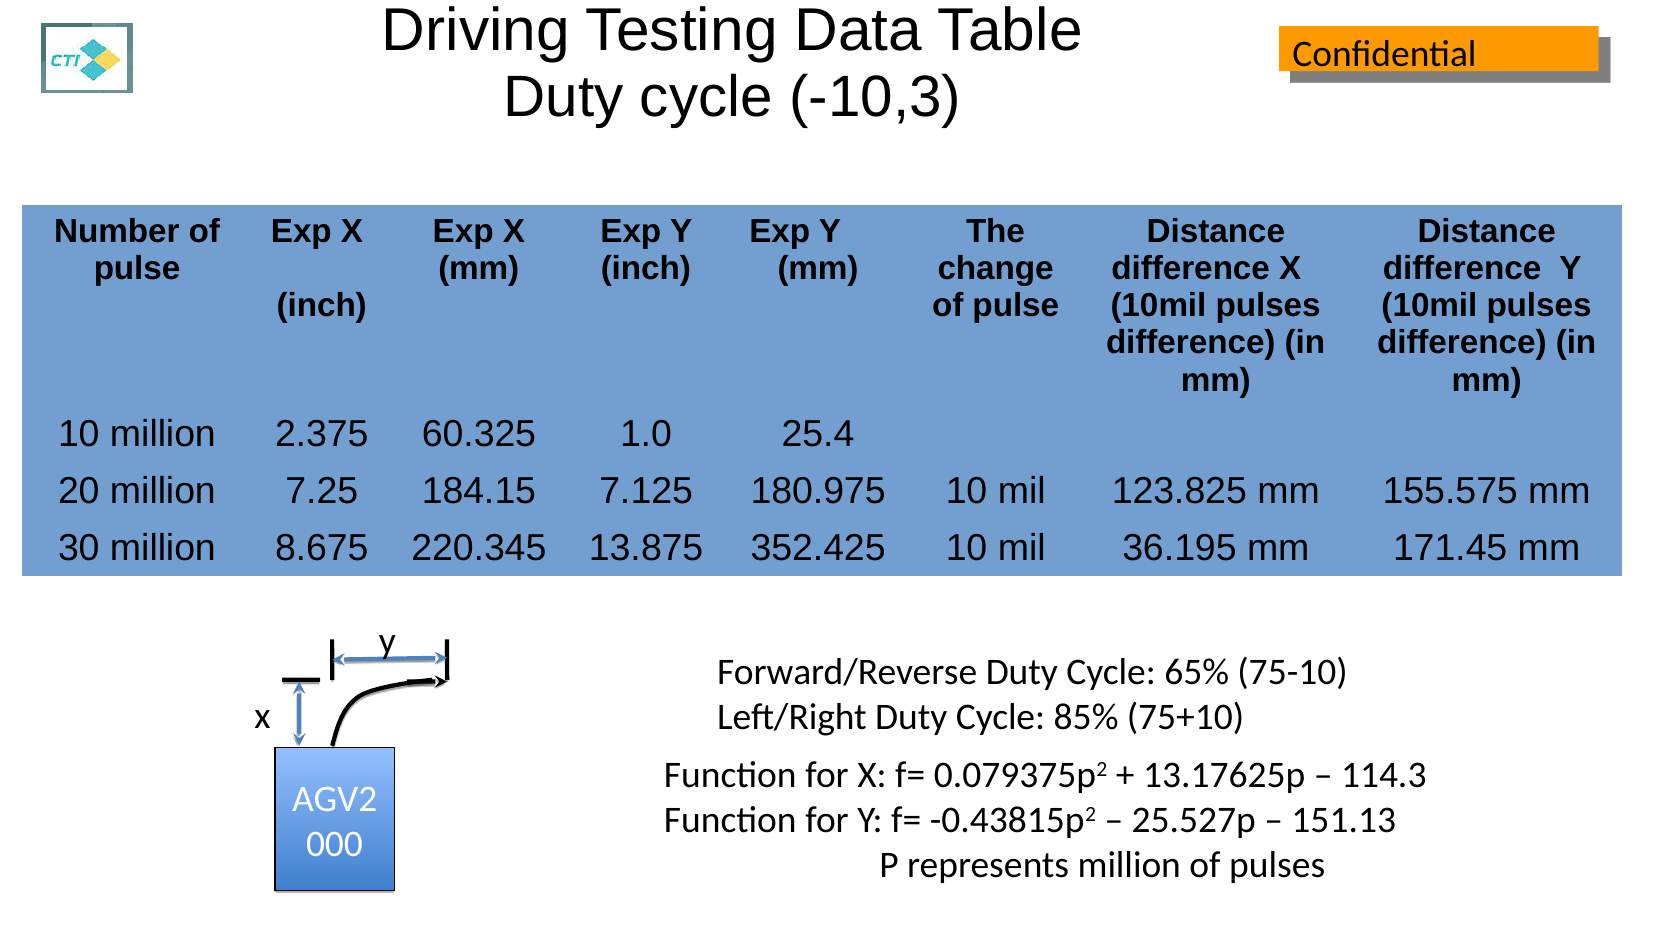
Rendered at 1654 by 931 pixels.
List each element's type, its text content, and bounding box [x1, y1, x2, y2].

table_cell 180.975 [725, 462, 911, 519]
text_box Function for X: f= 0.079375p2 + 13.17625p – 114.3 Function for Y: f= -0.43815p2 – 25.527p – 151.13 P represents million of pulses [648, 742, 1557, 868]
table_cell 155.575 mm [1351, 462, 1622, 519]
table_cell 36.195 mm [1080, 519, 1351, 576]
title Driving Testing Data Table Duty cycle (-10,3) [0, 0, 1477, 139]
table_cell 123.825 mm [1080, 462, 1351, 519]
table_cell 7.25 [252, 462, 391, 519]
table_cell 60.325 [391, 405, 567, 462]
text_box AGV2000 [274, 747, 395, 891]
table_cell 10 mil [911, 519, 1080, 576]
table_cell 25.4 [725, 405, 911, 462]
table_cell 184.15 [391, 462, 567, 519]
table_header The change of pulse [911, 205, 1080, 405]
table_header Exp Y (mm) [725, 205, 911, 405]
text_box y [364, 608, 400, 659]
table_header Exp X (mm) [391, 205, 567, 405]
table_cell [1351, 405, 1622, 462]
table_cell 171.45 mm [1351, 519, 1622, 576]
table_cell 1.0 [567, 405, 725, 462]
table_header Distance difference Y (10mil pulses difference) (in mm) [1351, 205, 1622, 405]
table_header Exp X (inch) [252, 205, 391, 405]
table_cell 7.125 [567, 462, 725, 519]
text_box x [239, 683, 291, 734]
table_cell 10 million [22, 405, 252, 462]
picture [41, 23, 133, 93]
table_header Distance difference X (10mil pulses difference) (in mm) [1080, 205, 1351, 405]
table_cell [1080, 405, 1351, 462]
table_cell [911, 405, 1080, 462]
text_box Forward/Reverse Duty Cycle: 65% (75-10) Left/Right Duty Cycle: 85% (75+10) [702, 639, 1477, 728]
text_box Confidential [1279, 26, 1599, 72]
table_header Number of pulse [22, 205, 252, 405]
table_cell 220.345 [391, 519, 567, 576]
table_cell 13.875 [567, 519, 725, 576]
table_cell 30 million [22, 519, 252, 576]
table_cell 352.425 [725, 519, 911, 576]
table_cell 2.375 [252, 405, 391, 462]
table_cell 20 million [22, 462, 252, 519]
table_header Exp Y (inch) [567, 205, 725, 405]
table_cell 10 mil [911, 462, 1080, 519]
table_cell 8.675 [252, 519, 391, 576]
